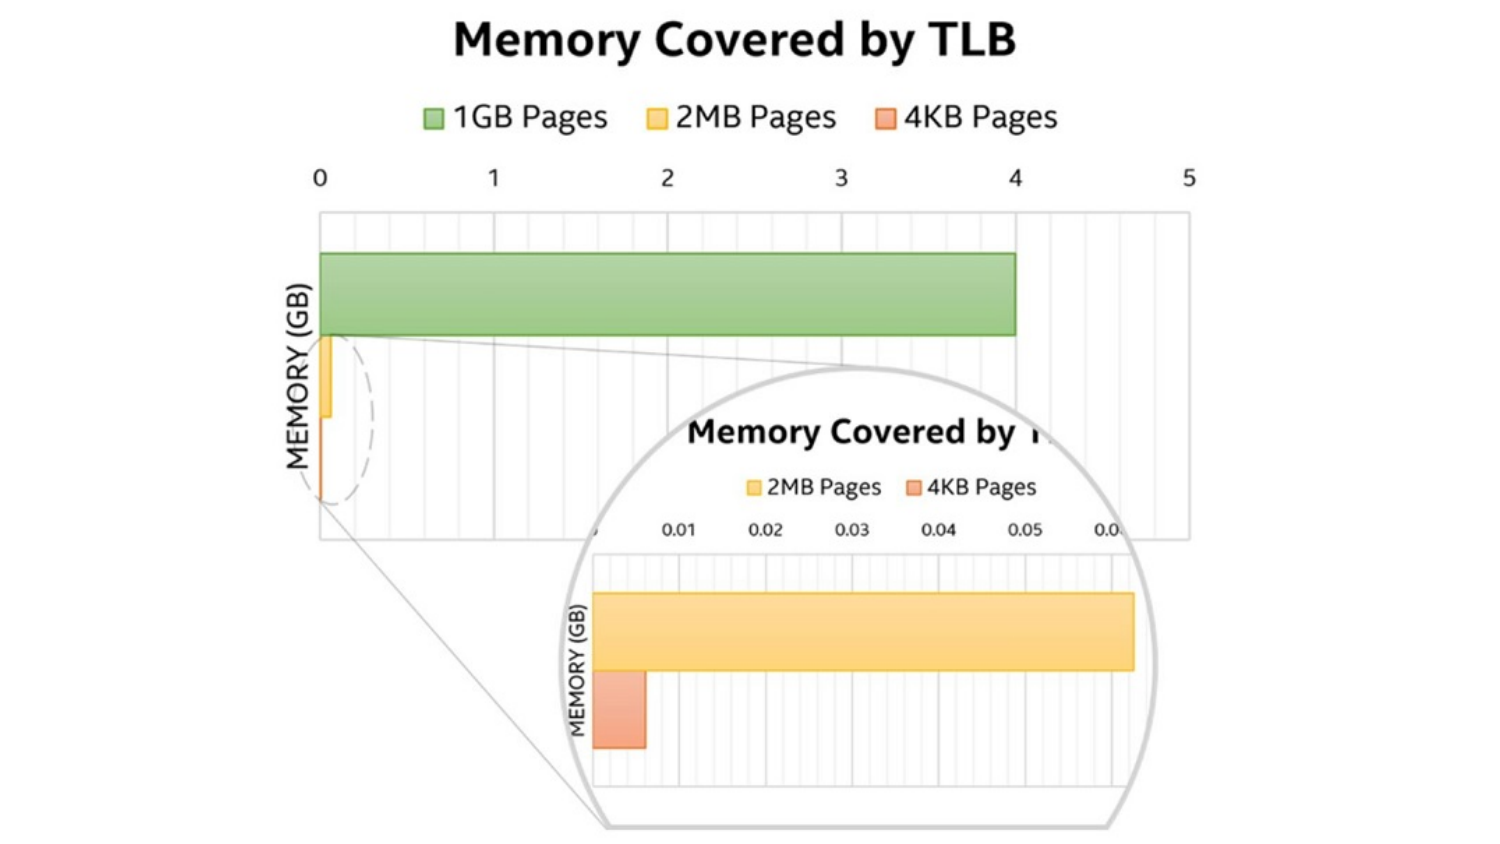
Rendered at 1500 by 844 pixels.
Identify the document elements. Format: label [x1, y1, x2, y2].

picture [227, 0, 1273, 844]
